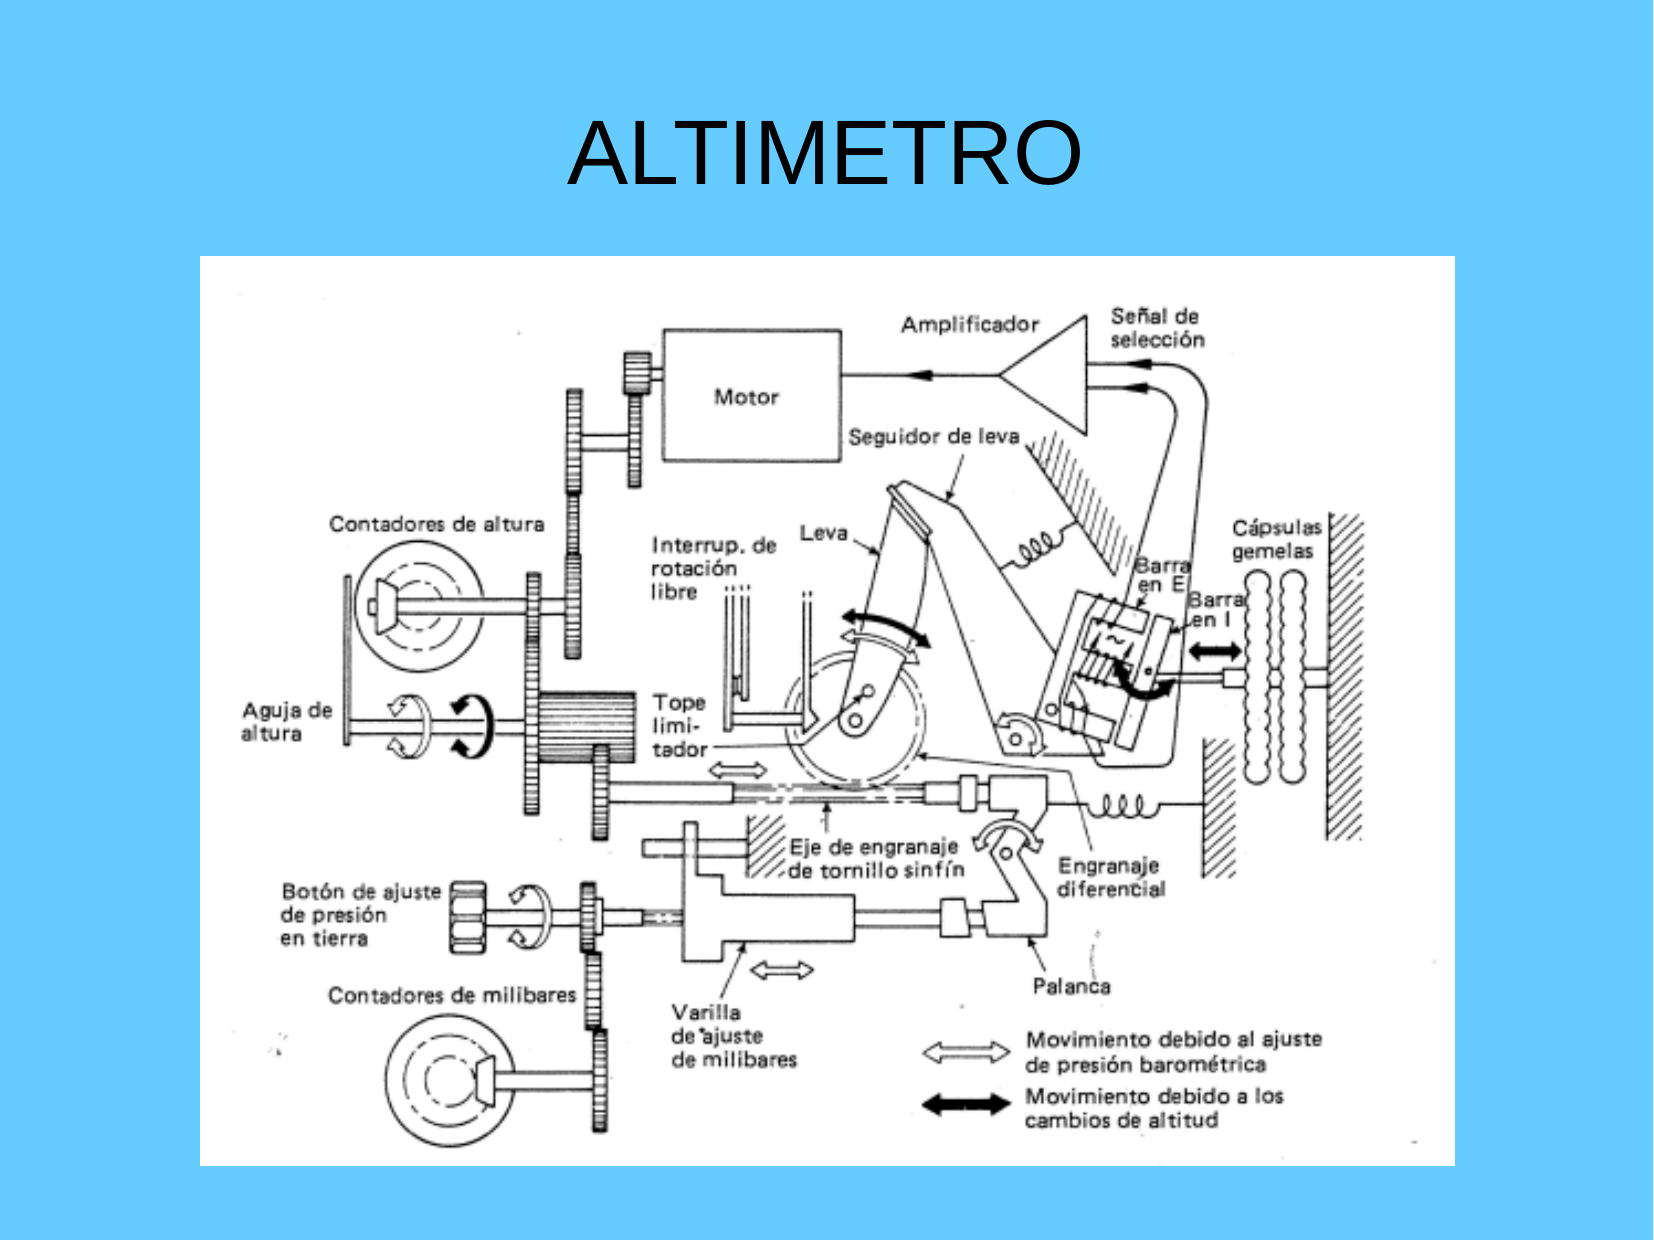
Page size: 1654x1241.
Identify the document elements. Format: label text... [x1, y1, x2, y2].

picture [200, 256, 1455, 1166]
title ALTIMETRO [82, 49, 1571, 257]
